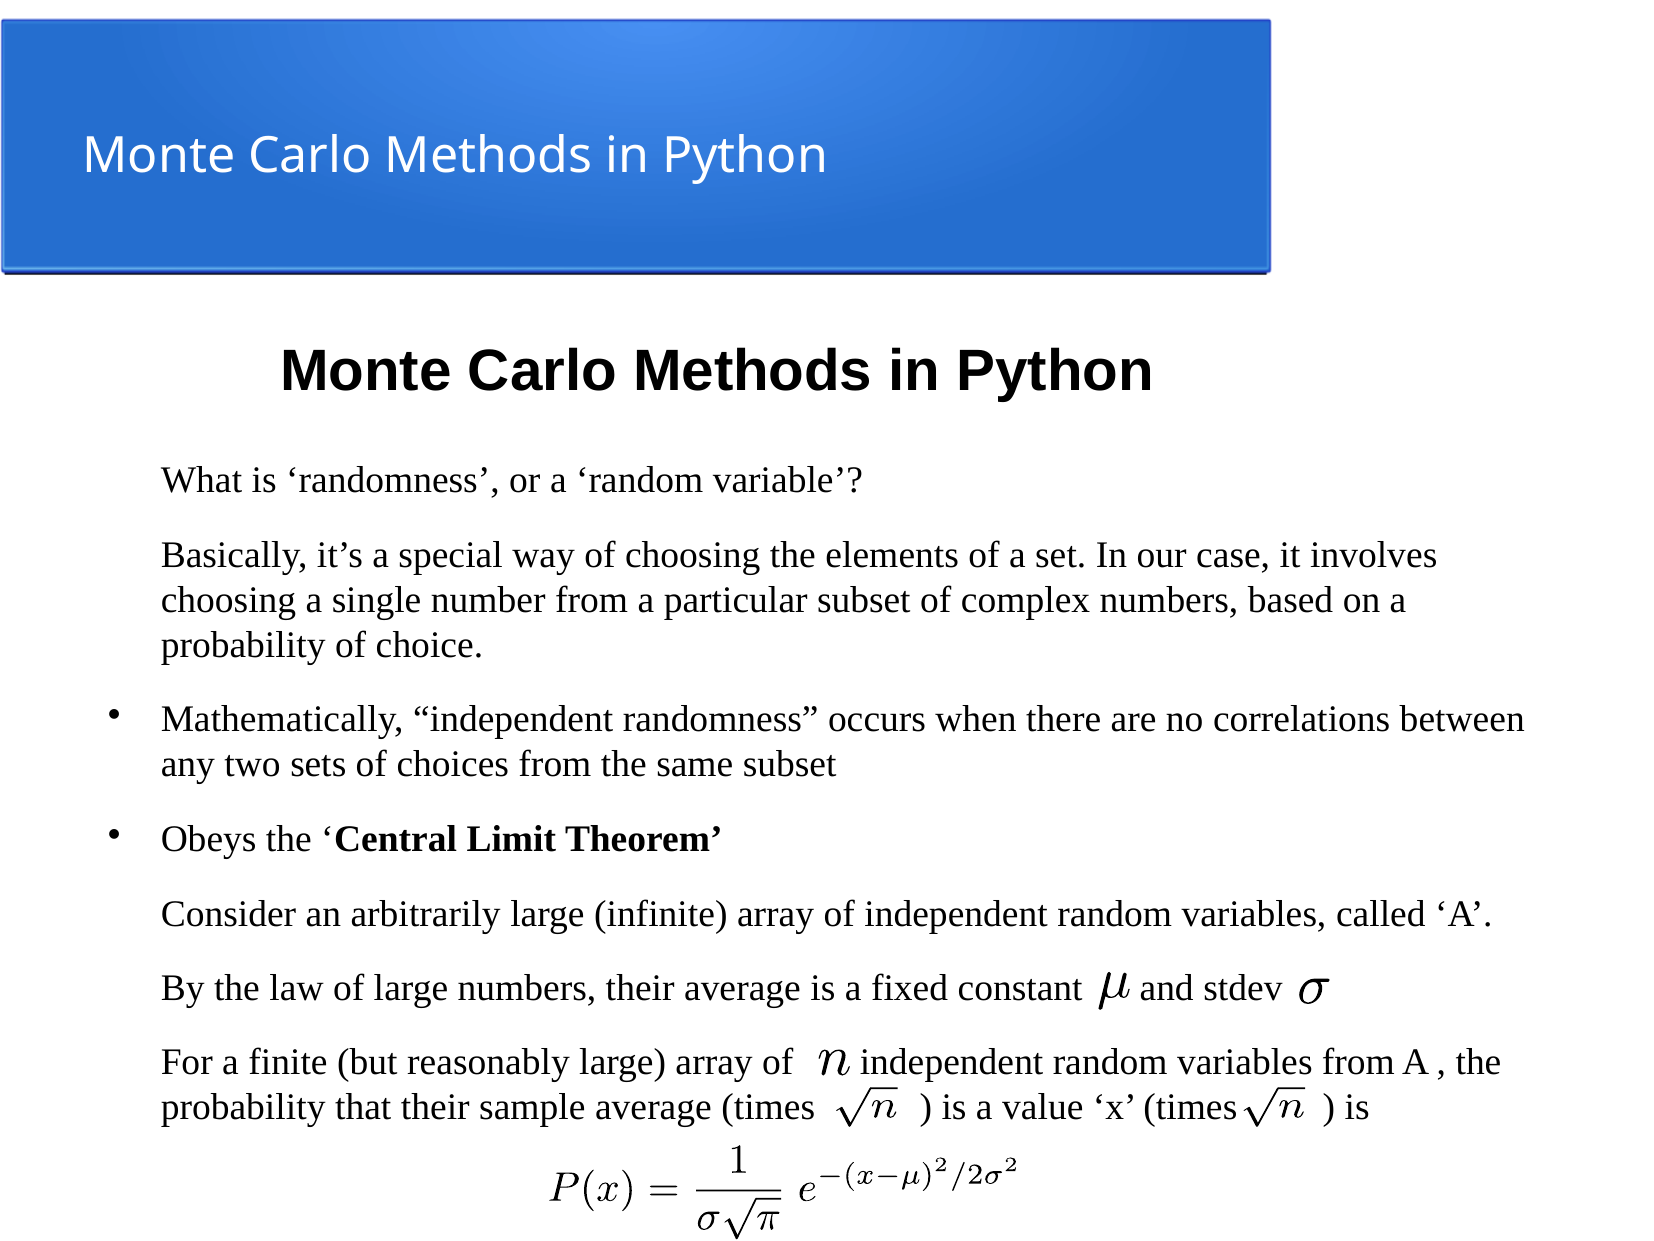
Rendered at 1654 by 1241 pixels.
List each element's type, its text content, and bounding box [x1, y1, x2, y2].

text_box [902, 1170, 920, 1190]
text_box Monte Carlo Methods in Python [82, 49, 1571, 257]
picture [0, 17, 1275, 281]
text_box Monte Carlo Methods in Python [265, 324, 1397, 405]
text_box [584, 1169, 594, 1212]
text_box [935, 1157, 946, 1172]
text_box [1299, 978, 1330, 1004]
text_box [724, 1197, 782, 1240]
text_box [622, 1169, 632, 1212]
text_box [952, 1161, 965, 1191]
text_box What is ‘randomness’, or a ‘random variable’? Basically, it’s a special way of choosing the elements of a set. In our case, it involves choosing a single number from a particular subset of complex numbers, based on a probability of choice. Mathematically, “independent randomness” occurs when there are no correlations between any two sets of choices from the same subset Obeys the ‘Central Limit Theorem’ Consider an arbitrarily large (infinite) array of independent random variables, called ‘A’. By the law of large numbers, their average is a fixed constant and stdev For a finite (but reasonably large) array of independent random variables from A , the probability that their sample average (times ) is a value ‘x’ (times ) is [90, 455, 1571, 1131]
text_box [871, 1100, 897, 1118]
text_box [922, 1161, 931, 1191]
text_box [857, 1170, 873, 1184]
text_box [757, 1211, 780, 1230]
text_box [731, 1145, 746, 1173]
text_box [985, 1171, 1003, 1184]
text_box [597, 1182, 618, 1202]
text_box [549, 1172, 579, 1201]
text_box [818, 1049, 850, 1076]
text_box [836, 1087, 898, 1127]
text_box [697, 1211, 720, 1230]
text_box [1279, 1100, 1304, 1118]
text_box [1005, 1157, 1016, 1172]
text_box [1098, 971, 1130, 1010]
text_box [968, 1164, 982, 1184]
text_box [799, 1182, 816, 1202]
text_box [846, 1161, 854, 1191]
text_box [1243, 1087, 1306, 1127]
